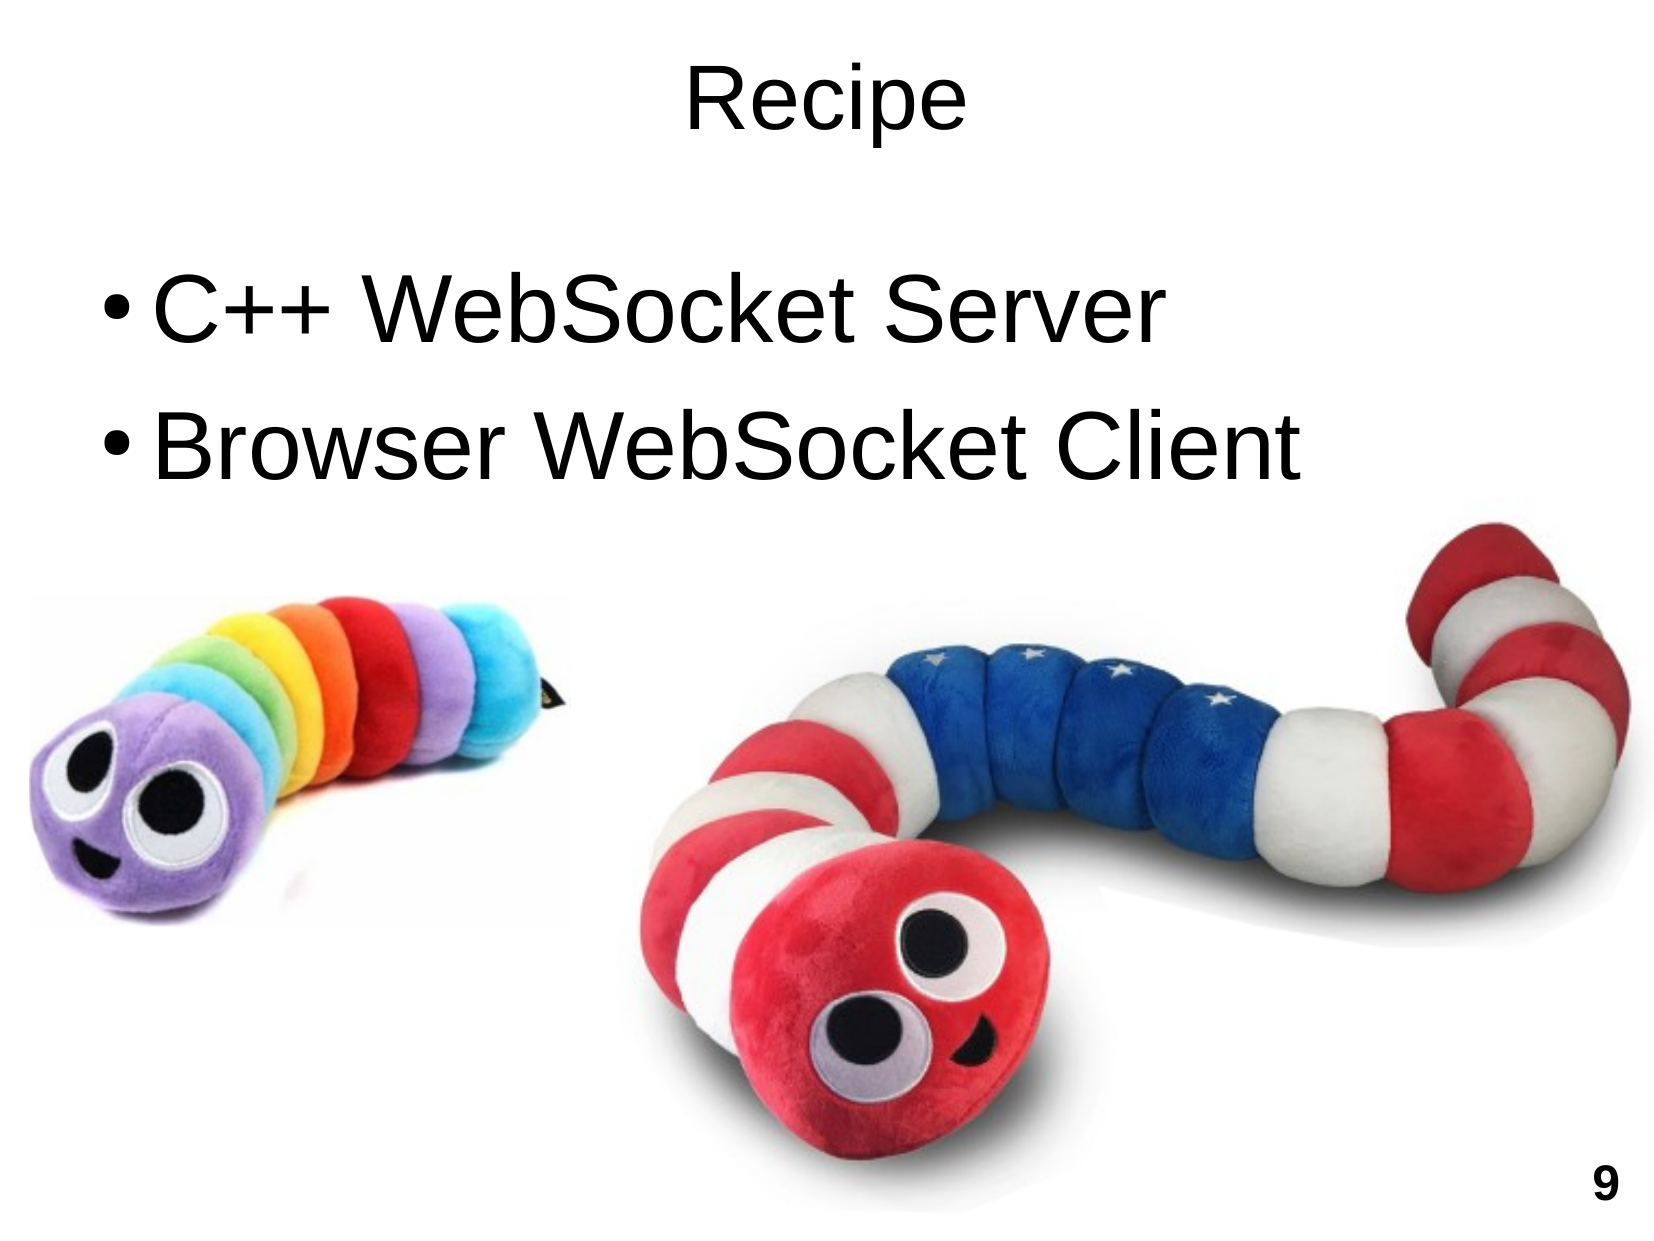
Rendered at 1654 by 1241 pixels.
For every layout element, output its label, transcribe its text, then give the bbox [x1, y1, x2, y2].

picture [615, 449, 1654, 1216]
title Recipe [82, 15, 1571, 181]
picture [29, 589, 571, 931]
list C++ WebSocket Server Browser WebSocket Client [82, 255, 1321, 511]
